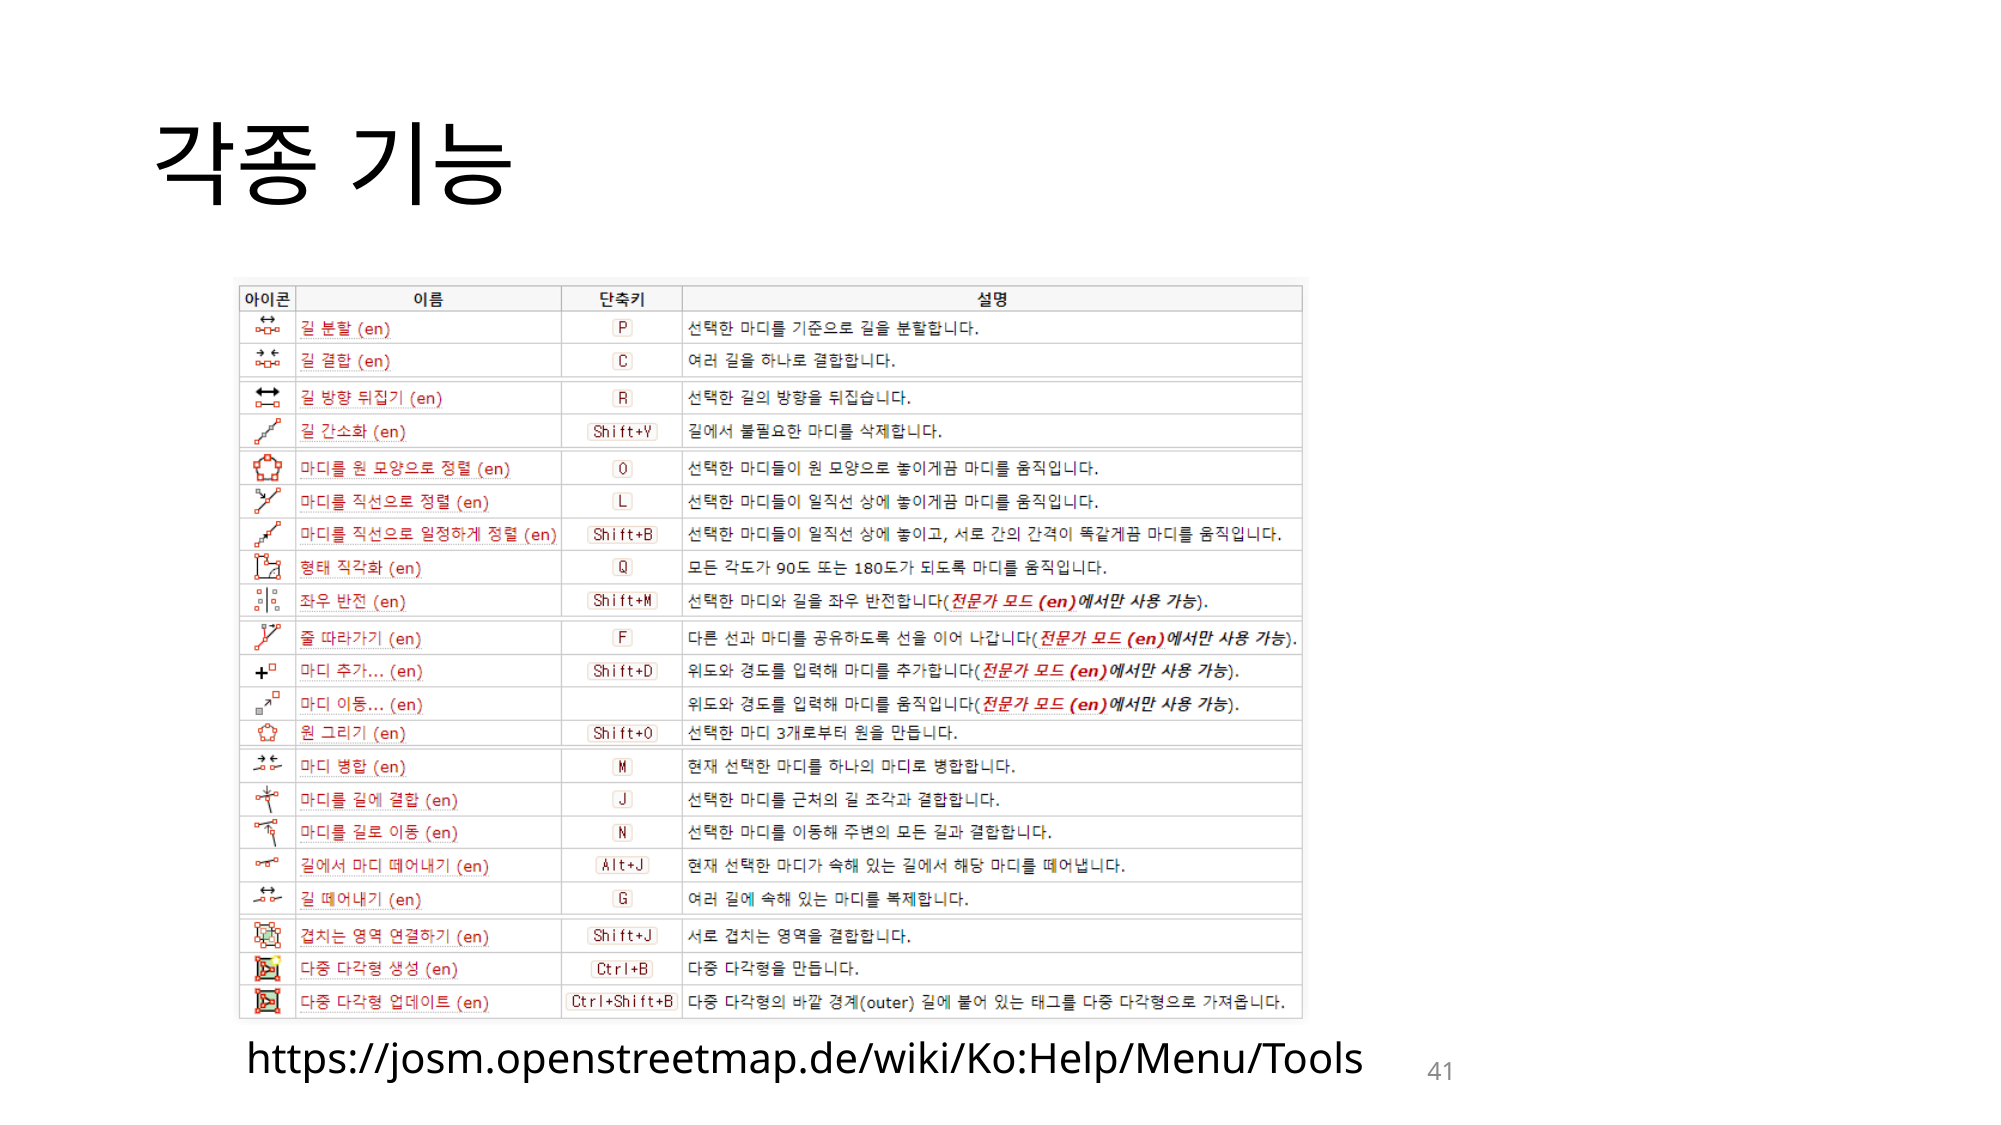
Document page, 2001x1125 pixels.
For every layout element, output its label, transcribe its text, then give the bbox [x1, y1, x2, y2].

title 각종 기능 [137, 59, 1863, 278]
text_box https://josm.openstreetmap.de/wiki/Ko:Help/Menu/Tools [231, 1024, 1635, 1106]
picture [233, 277, 1309, 1025]
text_box <숫자> [1412, 1042, 1863, 1103]
